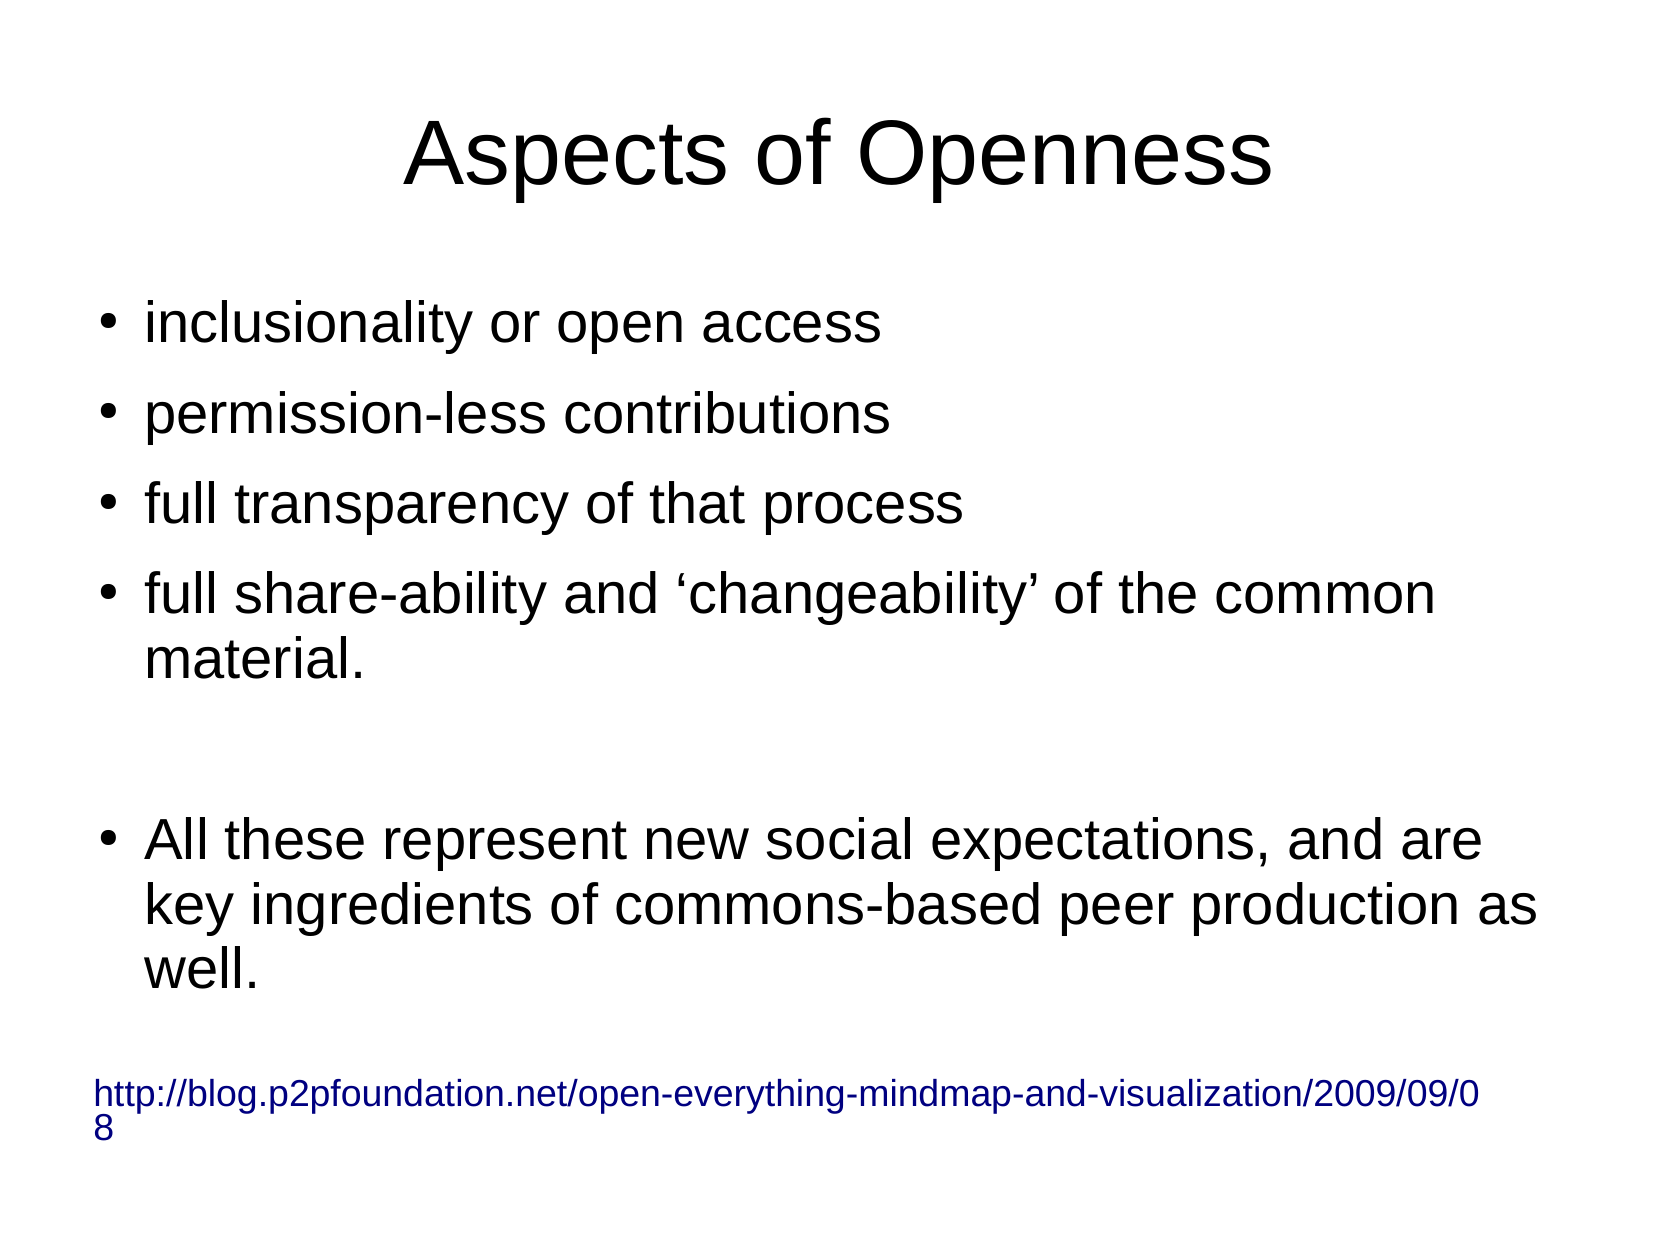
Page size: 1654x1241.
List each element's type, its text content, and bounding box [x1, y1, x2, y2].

title Aspects of Openness [82, 49, 1571, 257]
text_box http://blog.p2pfoundation.net/open-everything-mindmap-and-visualization/2009/09/08 [78, 1065, 1516, 1122]
list inclusionality or open access permission-less contributions full transparency of that process full share-ability and ‘changeability’ of the common material. All these represent new social expectations, and are key ingredients of commons-based peer production as well. [82, 290, 1571, 1010]
